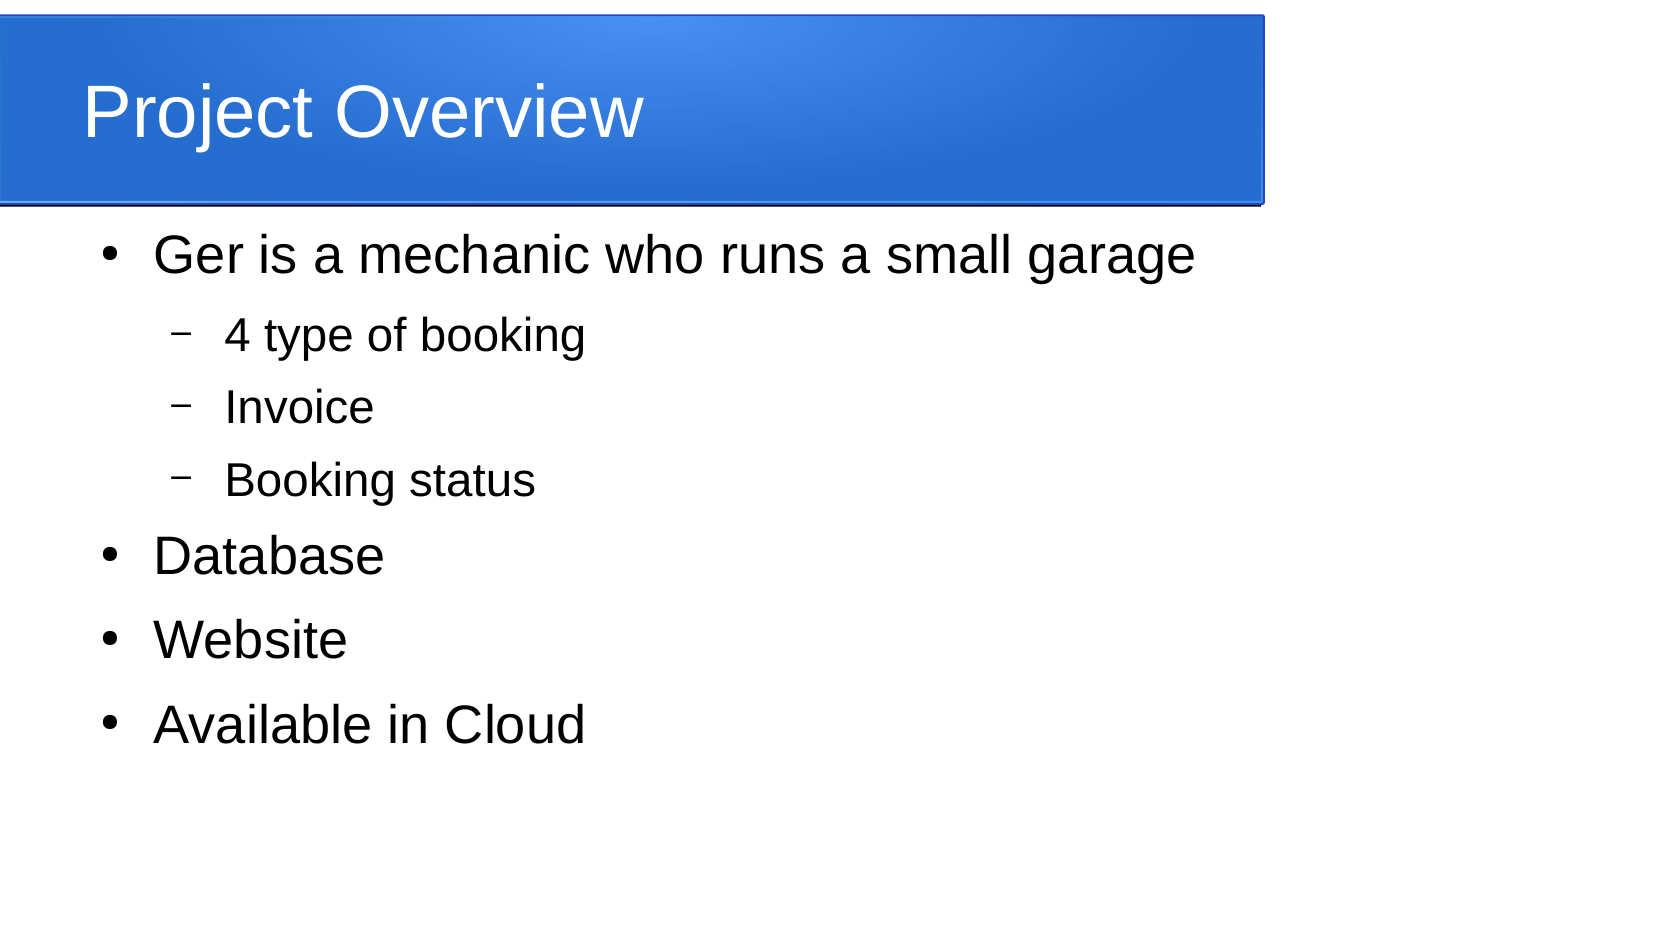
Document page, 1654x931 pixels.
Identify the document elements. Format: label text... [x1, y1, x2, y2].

list Ger is a mechanic who runs a small garage 4 type of booking Invoice Booking status Database Website Available in Cloud [82, 224, 1571, 764]
title Project Overview [82, 35, 1235, 189]
